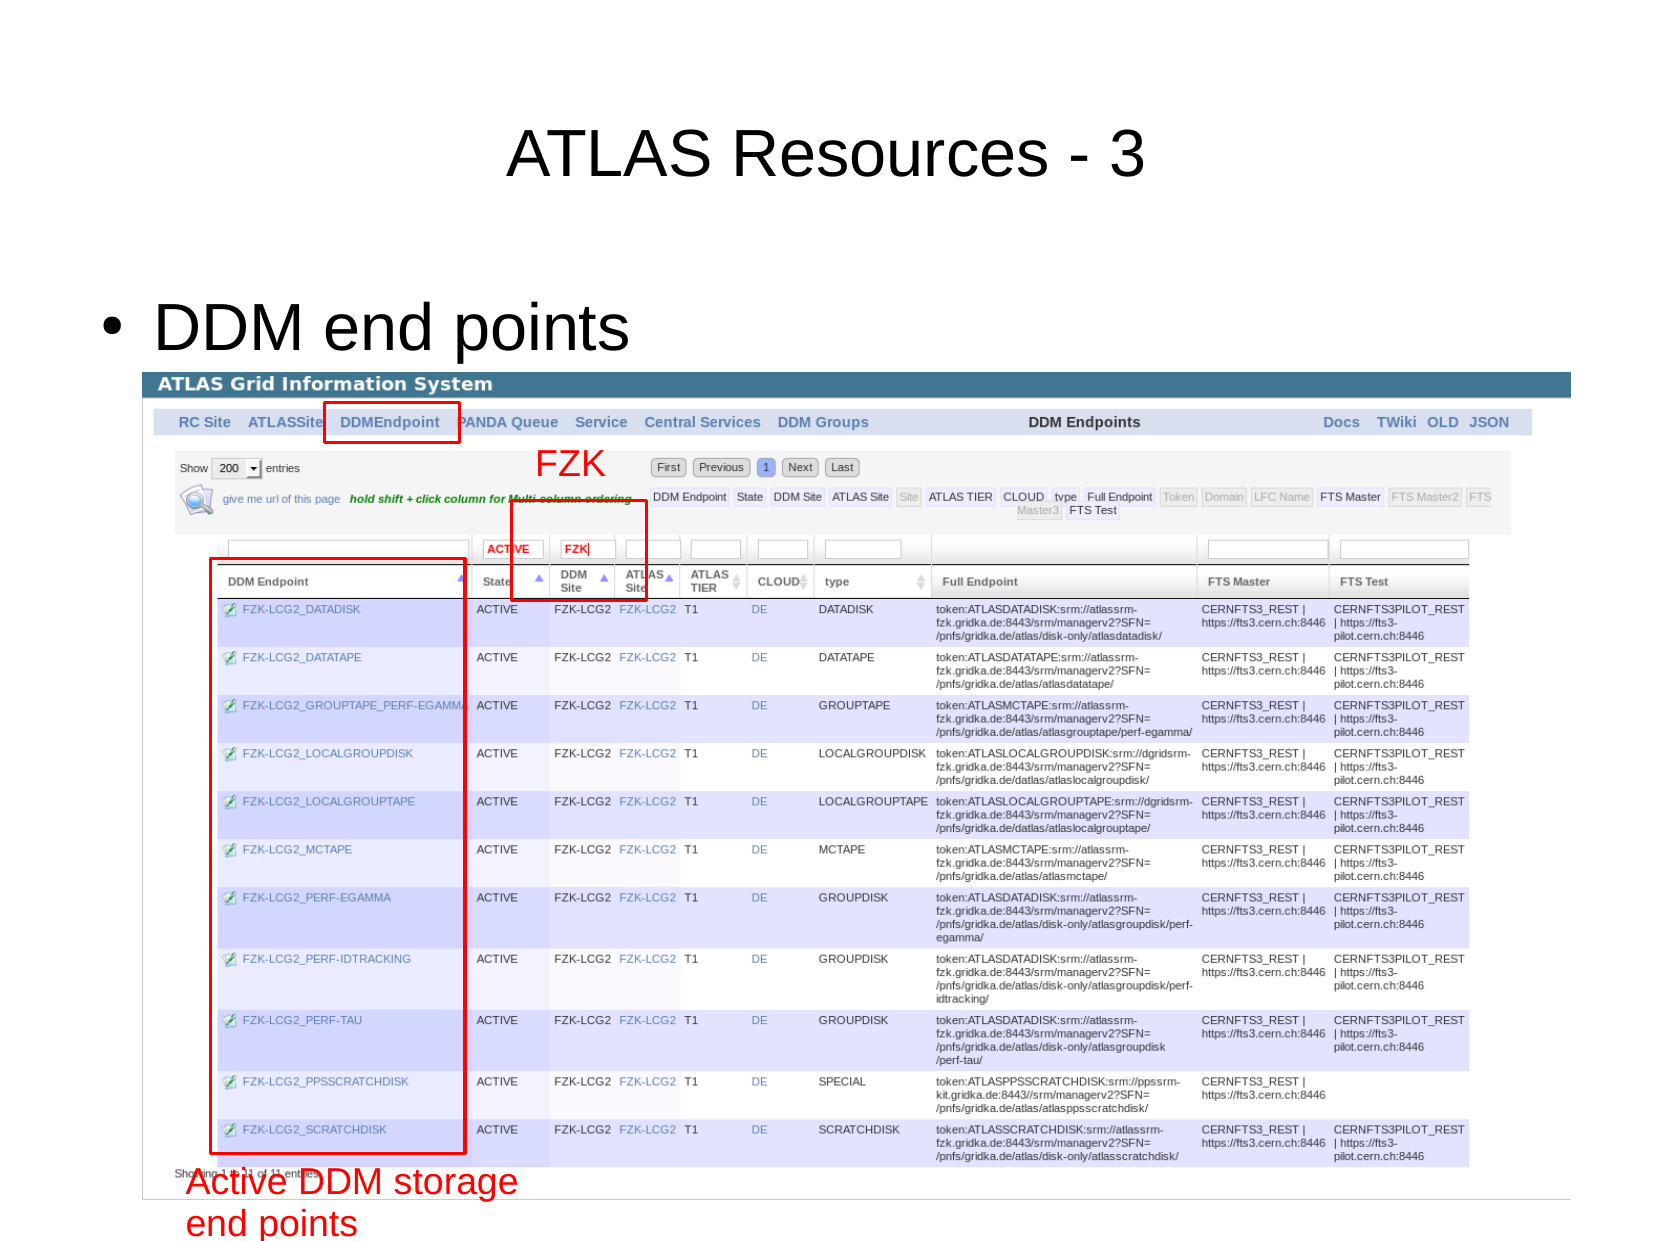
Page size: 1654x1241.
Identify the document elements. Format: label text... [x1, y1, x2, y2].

list DDM end points [82, 290, 1571, 1010]
picture [142, 372, 1571, 1201]
text_box FZK [520, 435, 650, 493]
text_box Active DDM storage end points [170, 1153, 548, 1241]
picture [212, 560, 463, 1152]
title ATLAS Resources - 3 [82, 49, 1571, 257]
